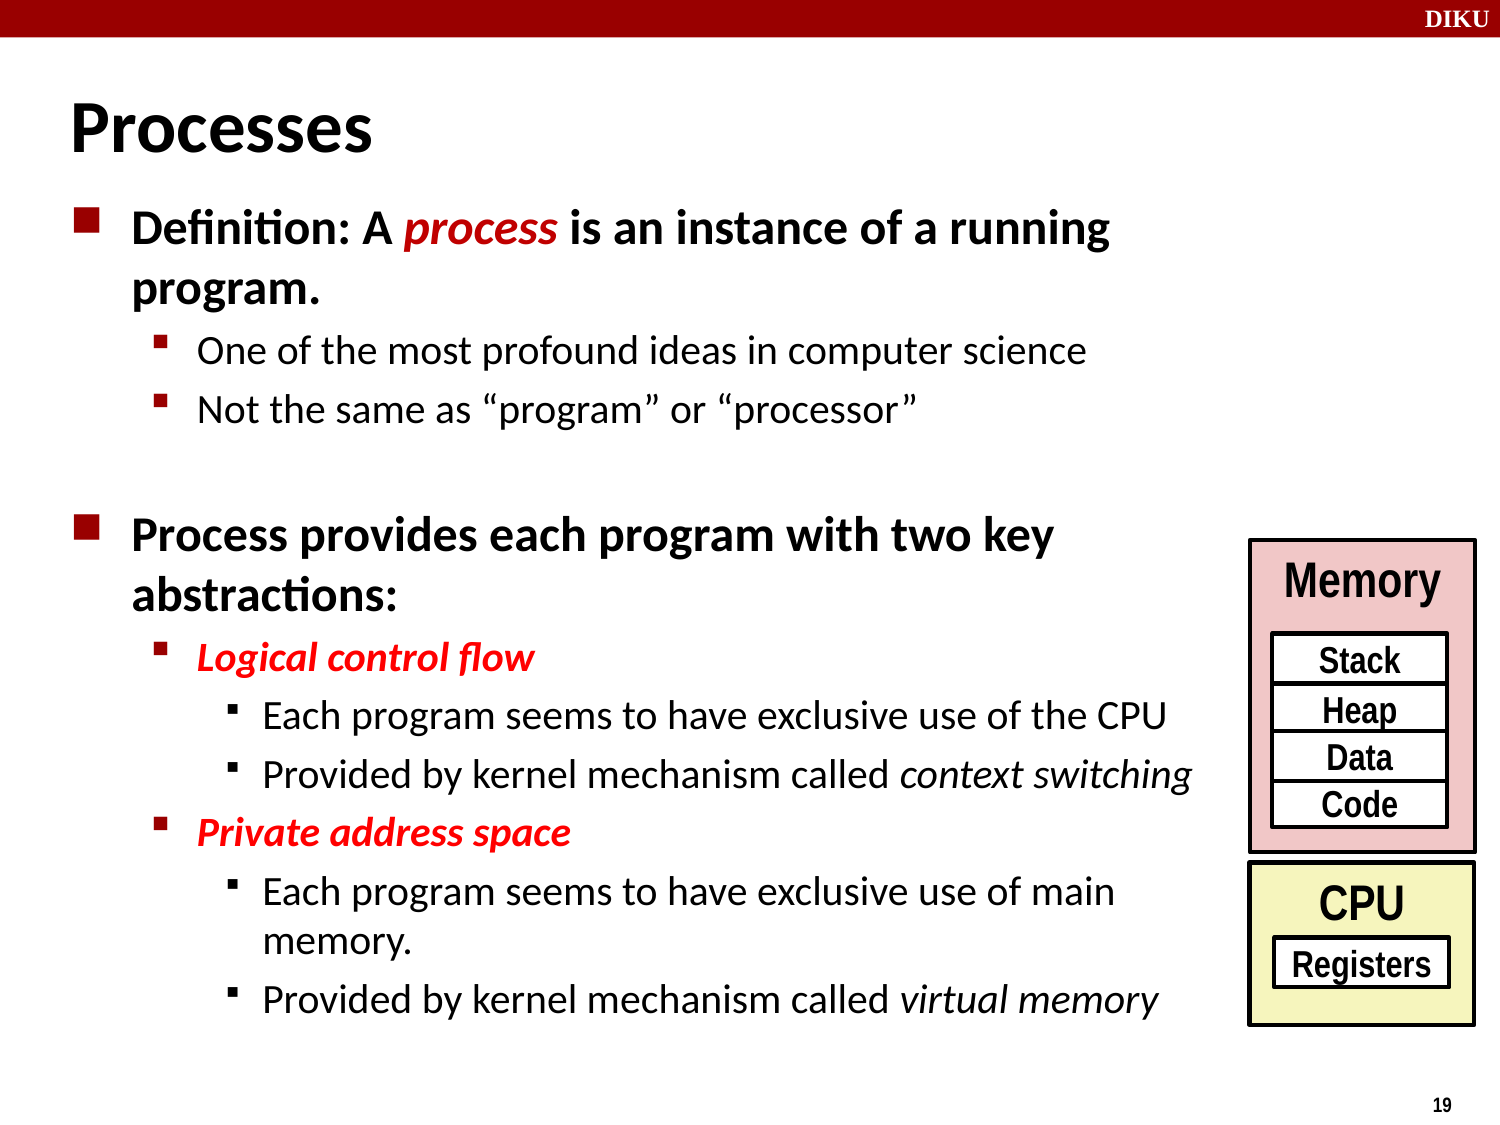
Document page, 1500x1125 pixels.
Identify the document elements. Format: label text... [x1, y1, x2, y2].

text_box Data [1272, 730, 1448, 781]
text_box Registers [1274, 937, 1450, 988]
text_box Heap [1272, 683, 1448, 730]
text_box Memory [1250, 539, 1475, 853]
text_box Processes [55, 75, 917, 169]
text_box Heap [1384, 706, 1391, 720]
text_box CPU [1249, 862, 1475, 1025]
text_box Definition: A process is an instance of a running program. One of the most profound ideas in computer science Not the same as “program” or “processor” Process provides each program with two key abstractions: Logical control flow Each program seems to have exclusive use of the CPU Provided by kernel mechanism called context switching Private address space Each program seems to have exclusive use of main memory. Provided by kernel mechanism called virtual memory [60, 187, 1225, 1095]
text_box Stack [1272, 633, 1448, 683]
text_box Code [1272, 781, 1448, 828]
